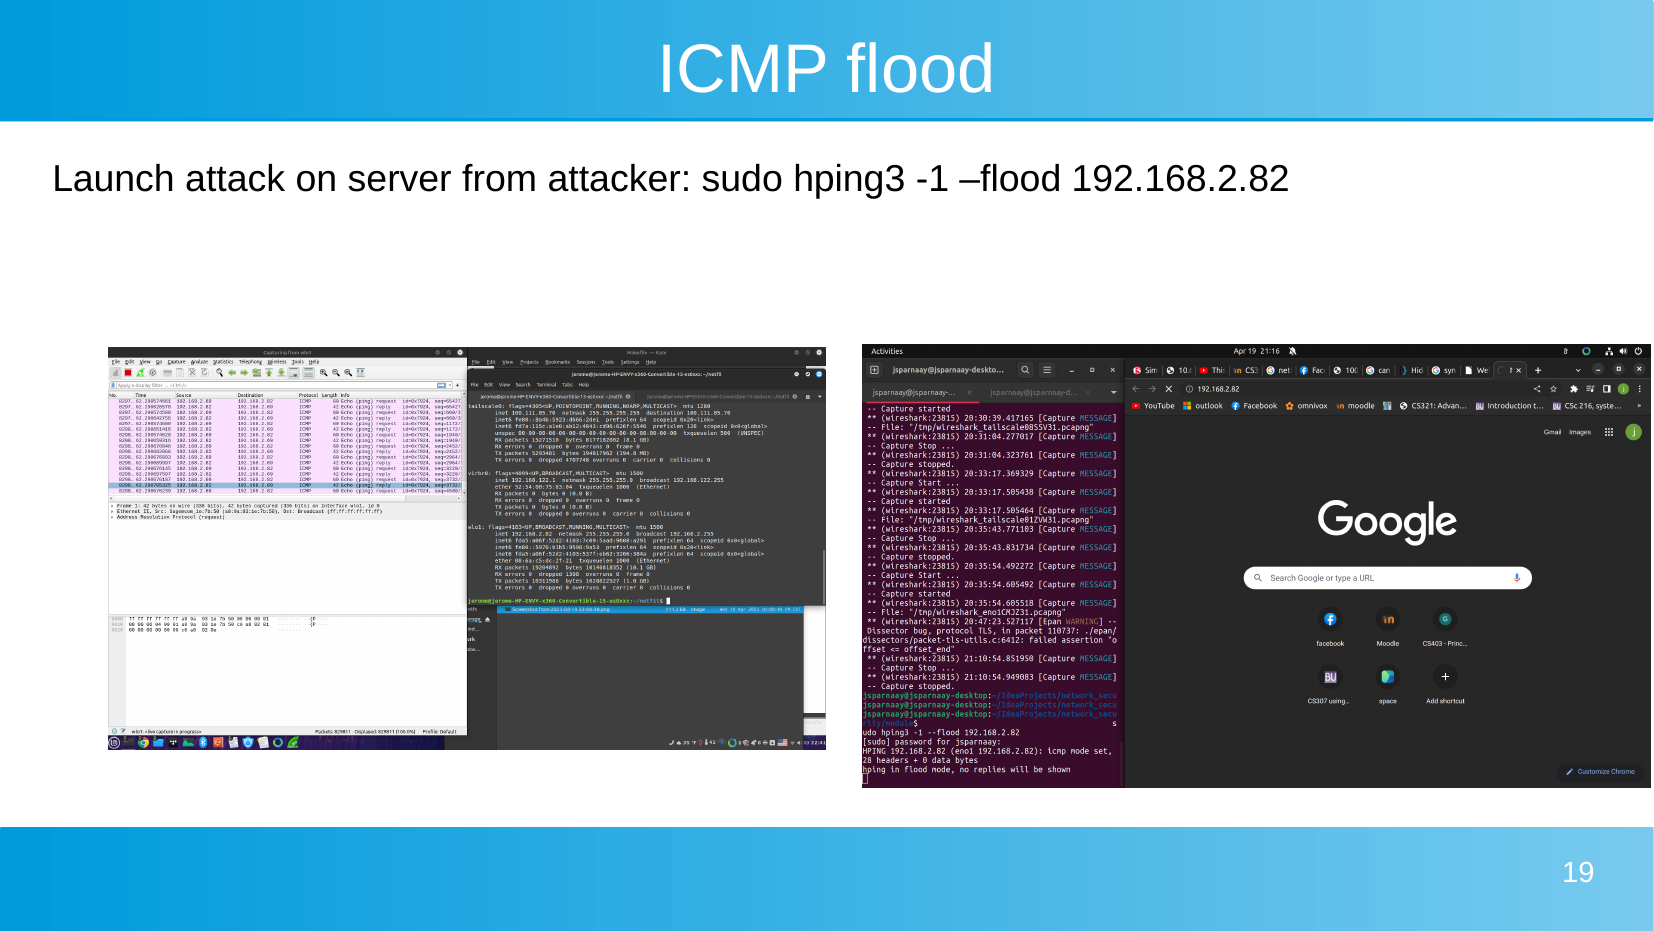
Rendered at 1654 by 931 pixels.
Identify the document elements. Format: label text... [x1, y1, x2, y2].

picture [108, 347, 826, 751]
text_box Launch attack on server from attacker: sudo hping3 -1 –flood 192.168.2.82 [37, 150, 1351, 207]
picture [862, 344, 1651, 788]
title ICMP flood [59, 29, 1595, 108]
